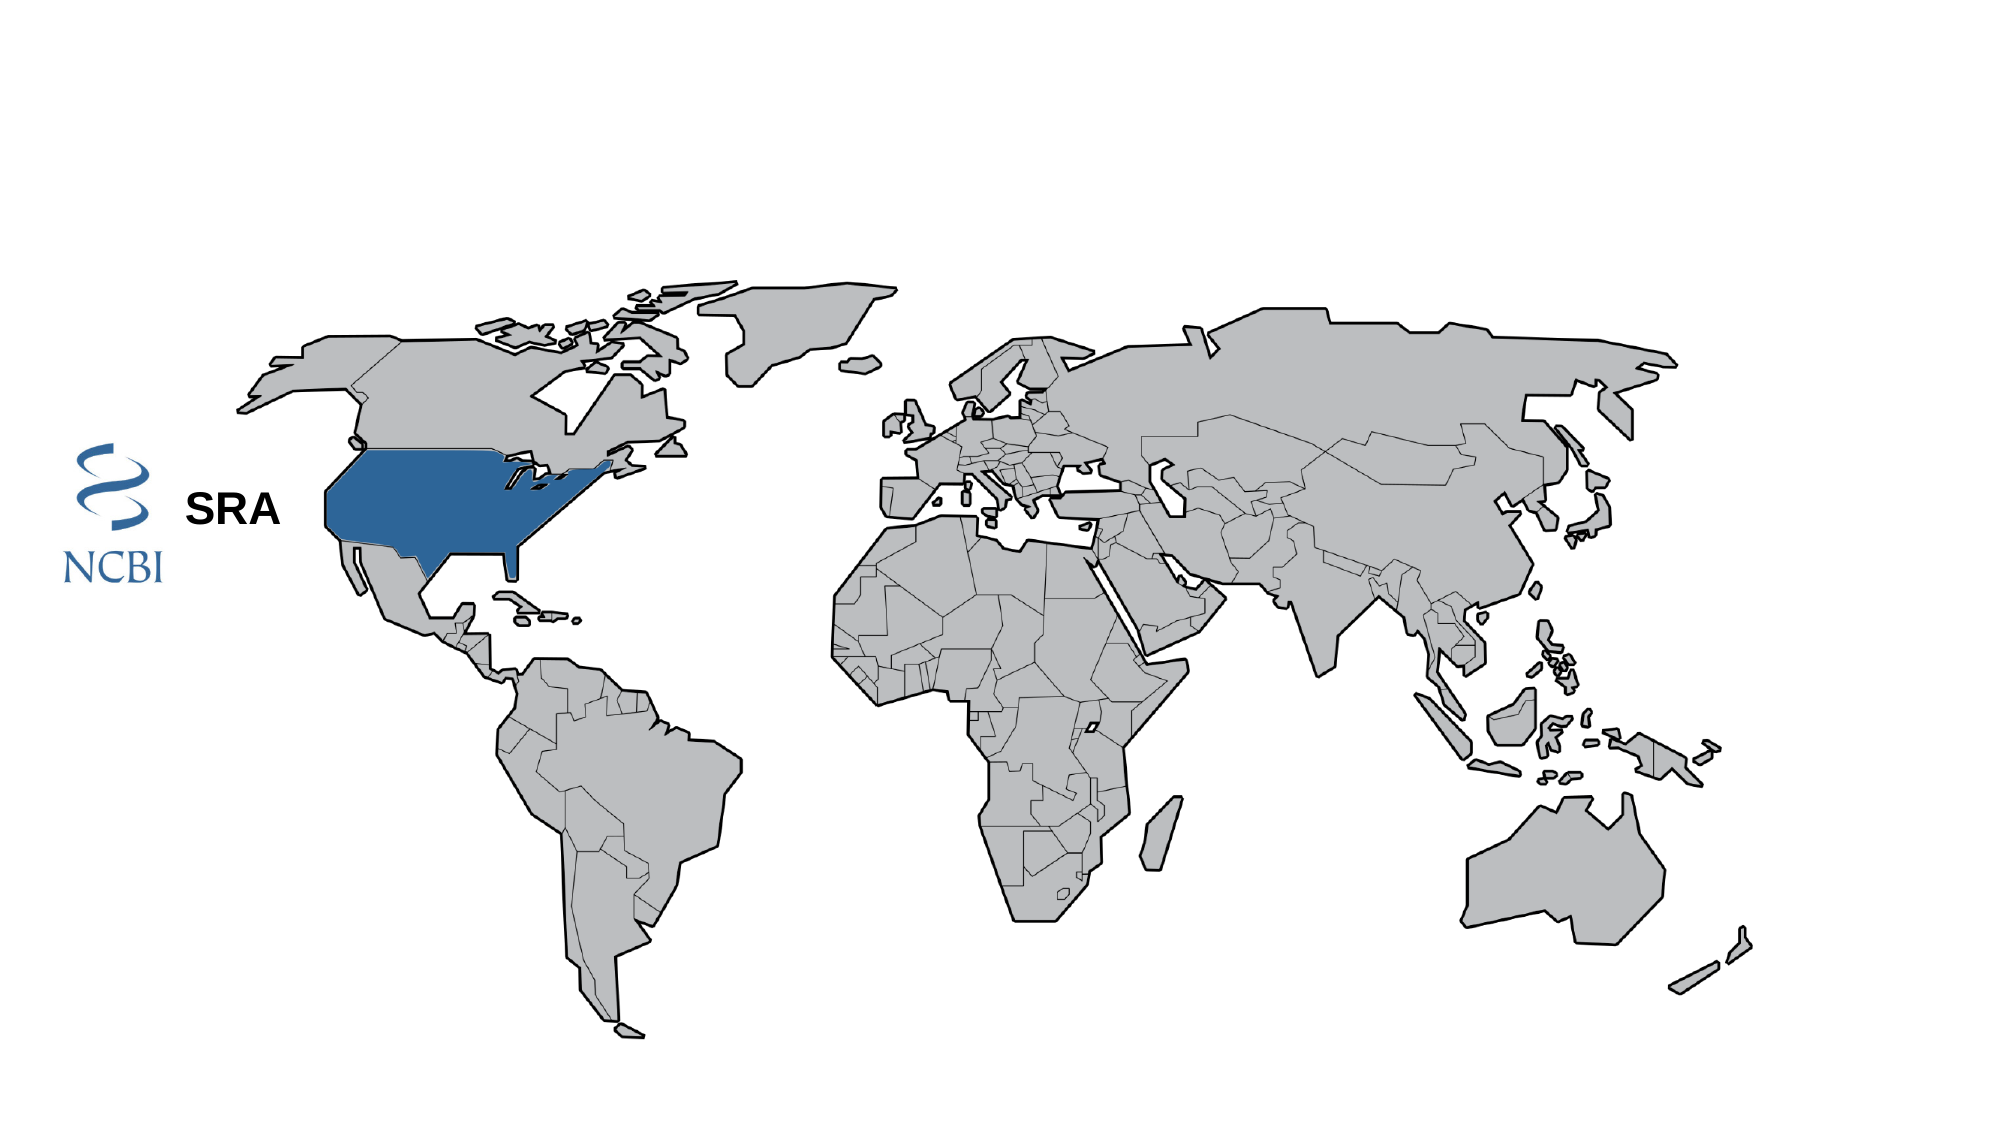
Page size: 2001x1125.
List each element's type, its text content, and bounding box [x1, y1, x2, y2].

text_box SRA [170, 471, 331, 538]
picture [47, 436, 178, 589]
picture [182, 244, 1772, 1100]
